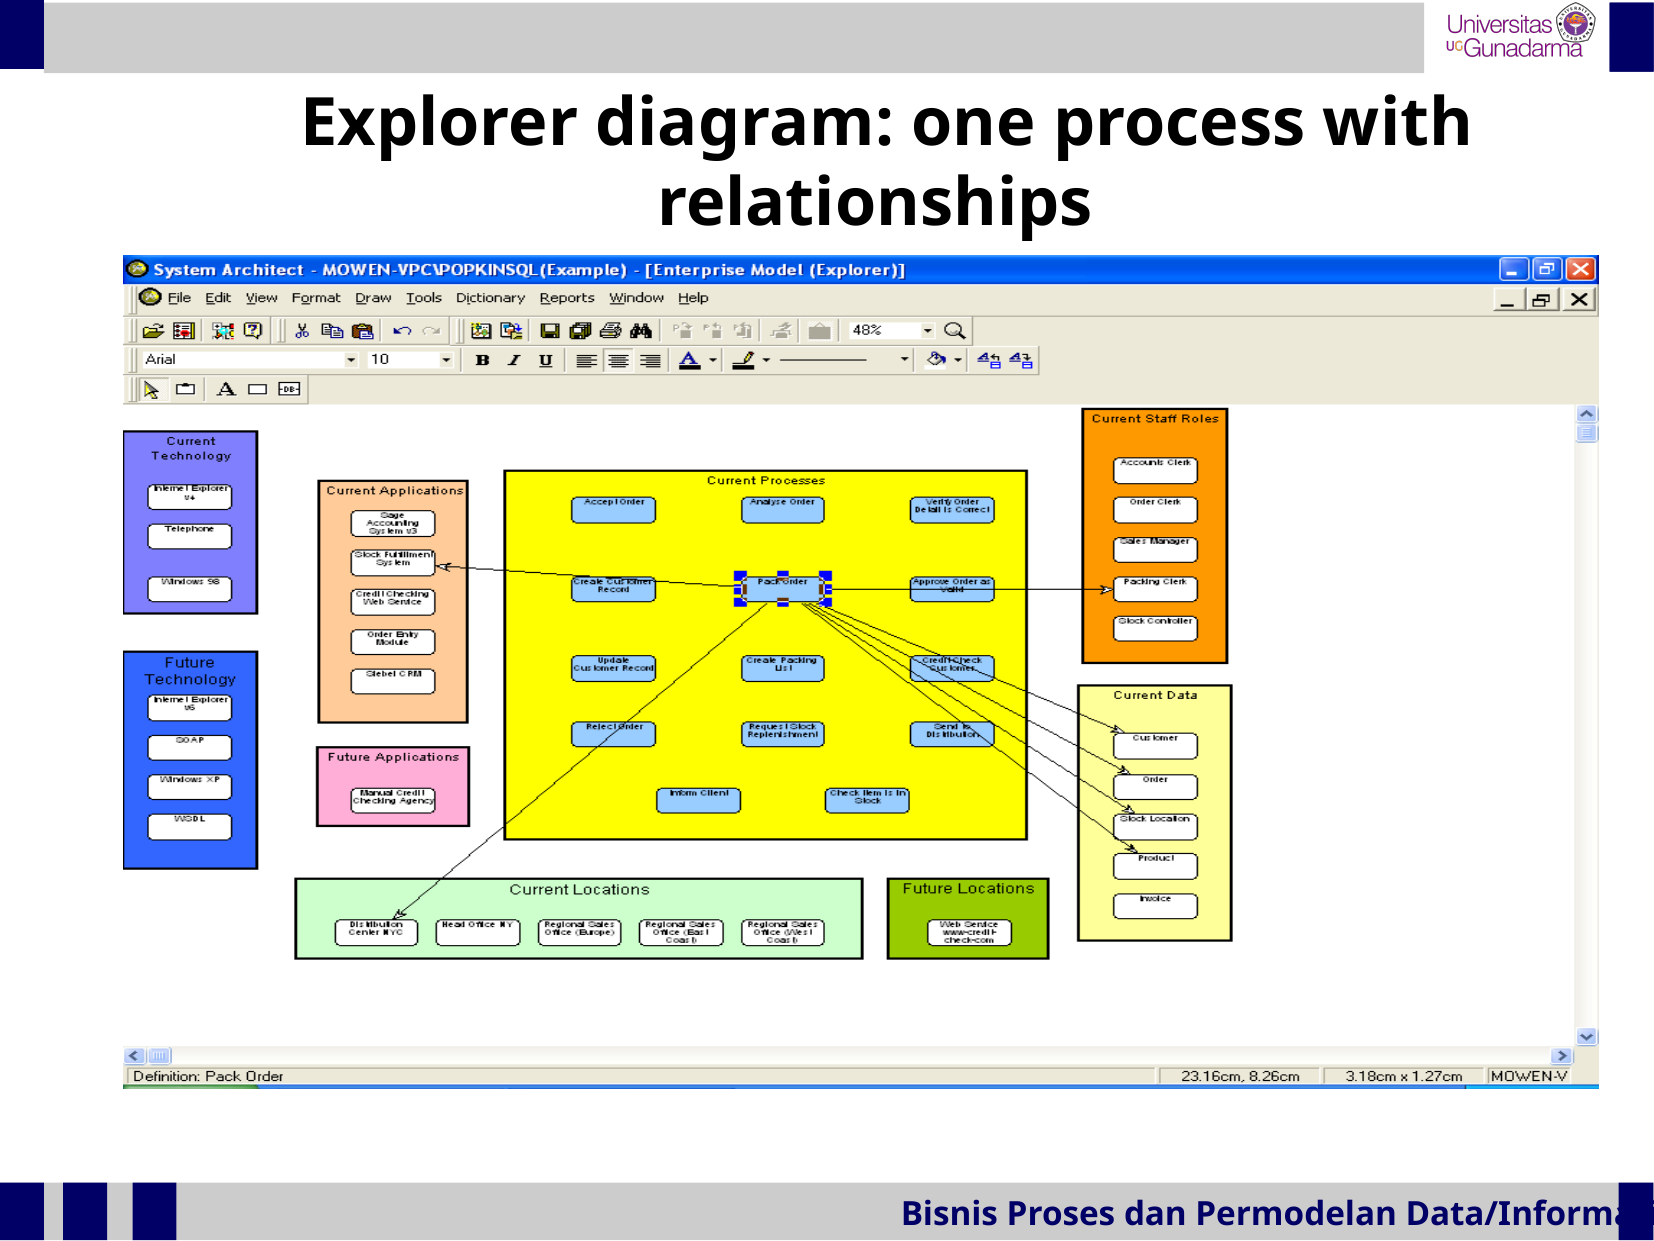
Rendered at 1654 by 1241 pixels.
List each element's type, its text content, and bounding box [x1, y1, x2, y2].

title Explorer diagram: one process with relationships [179, 68, 1571, 249]
picture [1437, 2, 1610, 62]
picture [123, 255, 1599, 1089]
